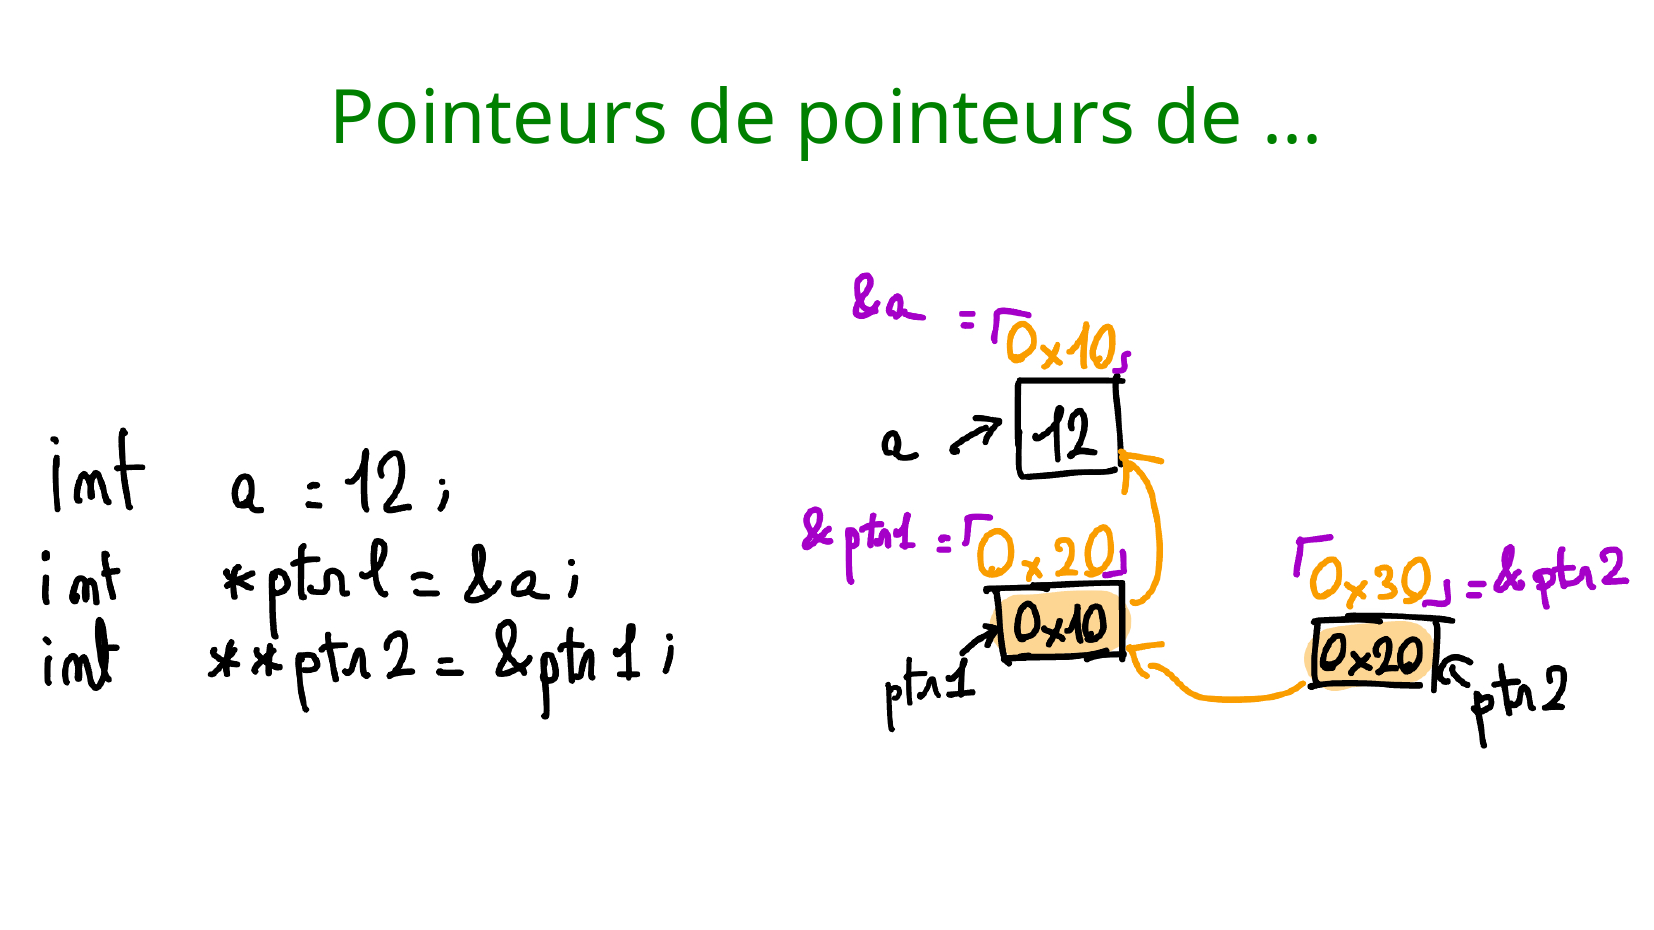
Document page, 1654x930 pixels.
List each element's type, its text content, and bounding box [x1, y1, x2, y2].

picture [0, 268, 1651, 792]
title Pointeurs de pointeurs de ... [82, 37, 1571, 193]
